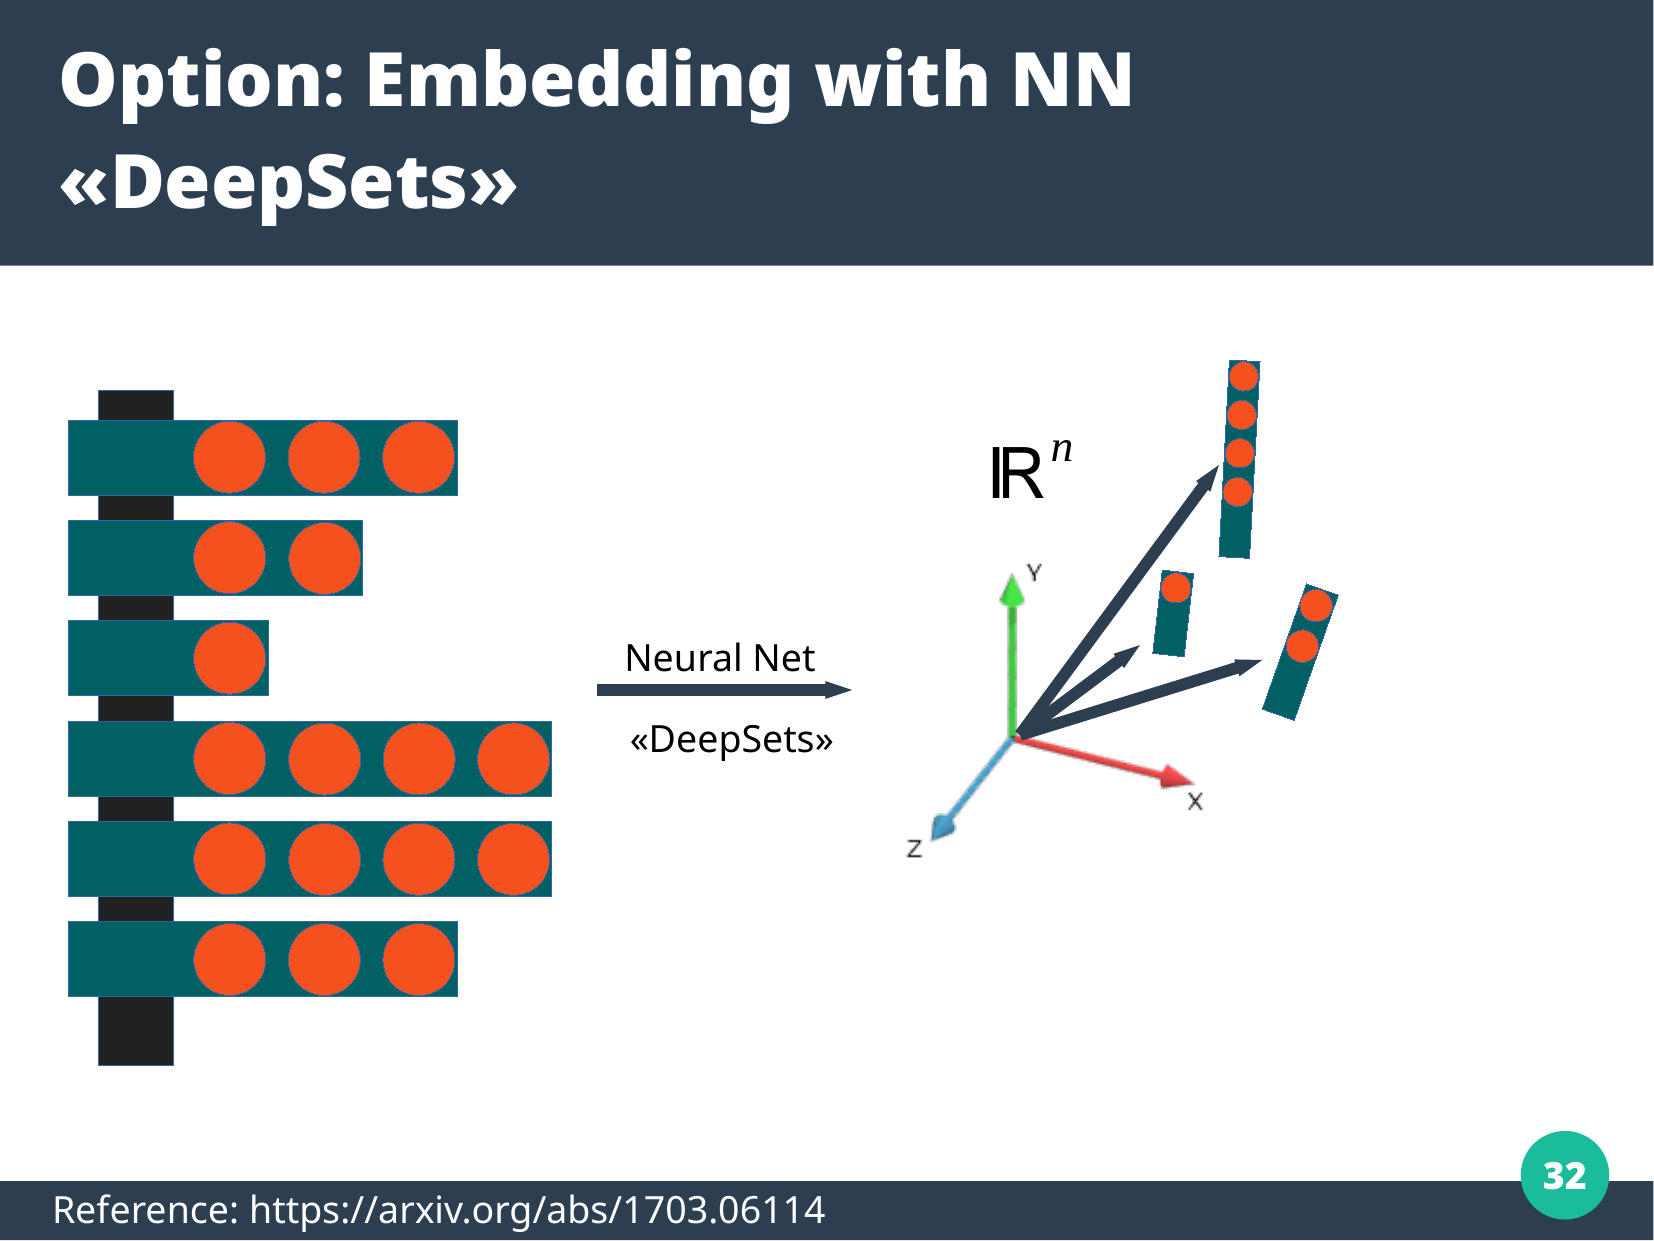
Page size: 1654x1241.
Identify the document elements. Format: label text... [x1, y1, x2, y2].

chart [970, 420, 1091, 514]
text_box [1262, 583, 1339, 721]
text_box «DeepSets» [615, 705, 824, 768]
text_box [1218, 360, 1261, 559]
picture [1053, 555, 1212, 717]
text_box Neural Net [609, 624, 806, 687]
title Option: Embedding with NN «DeepSets» [59, 49, 1595, 207]
text_box Reference: https://arxiv.org/abs/1703.06114 [37, 1176, 752, 1239]
text_box [68, 390, 552, 1066]
text_box [1152, 570, 1194, 657]
picture [900, 555, 1212, 867]
